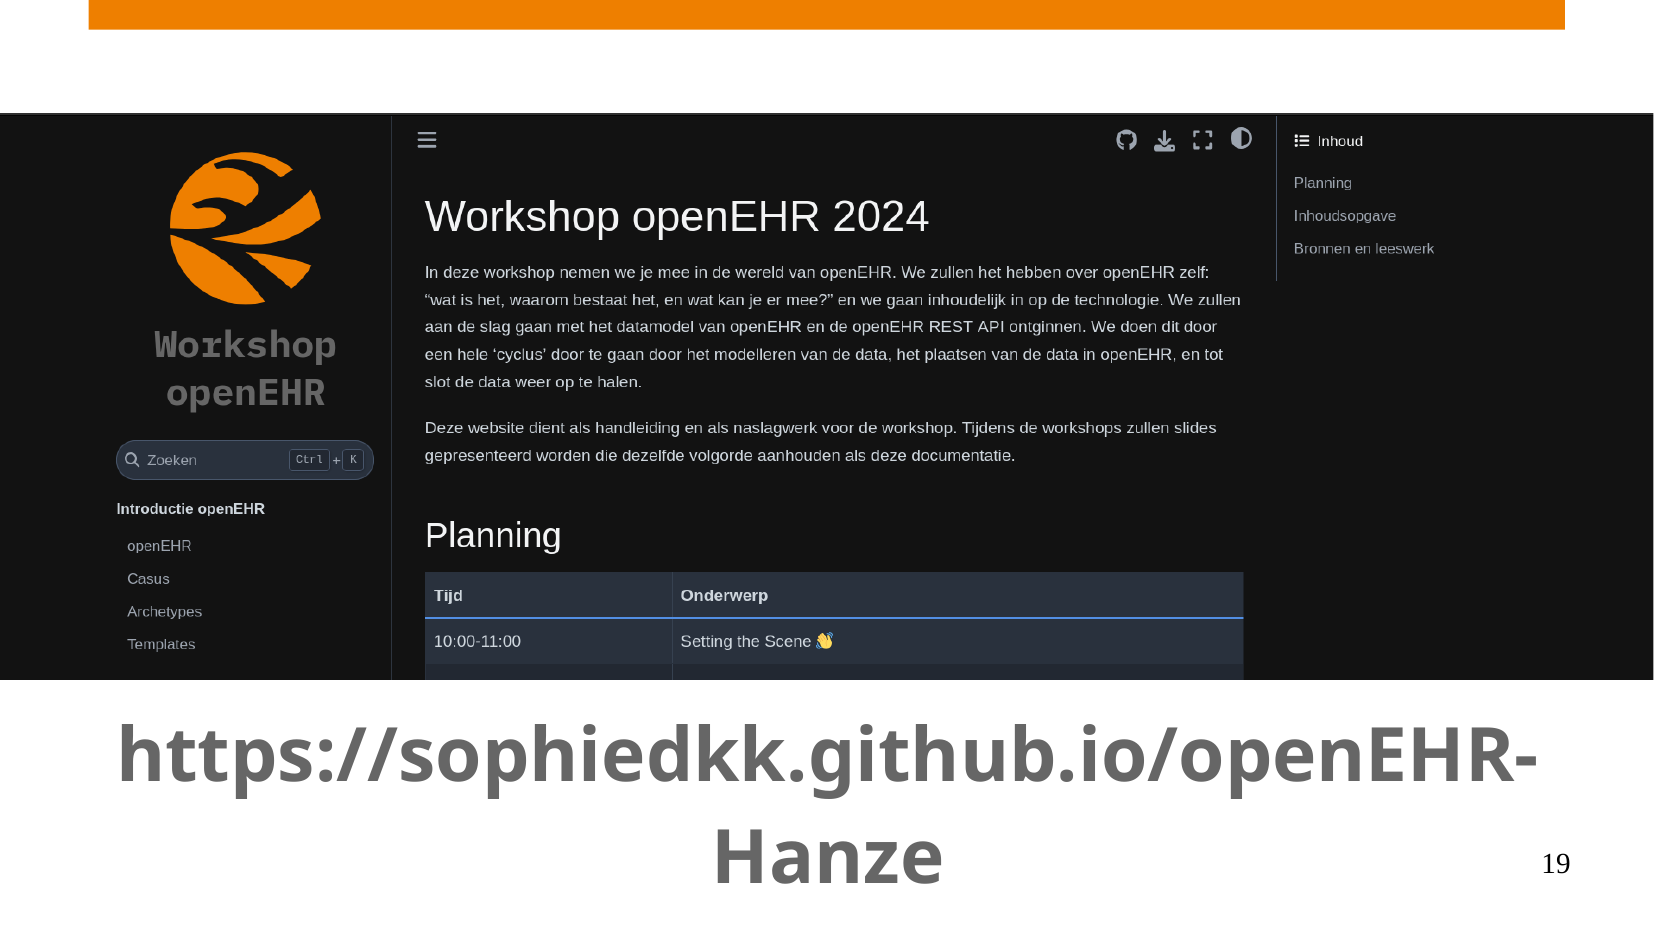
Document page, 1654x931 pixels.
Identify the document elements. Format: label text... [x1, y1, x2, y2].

text_box [88, 0, 1565, 30]
title https://sophiedkk.github.io/openEHR-Hanze [0, 680, 1654, 931]
picture [0, 113, 1654, 680]
